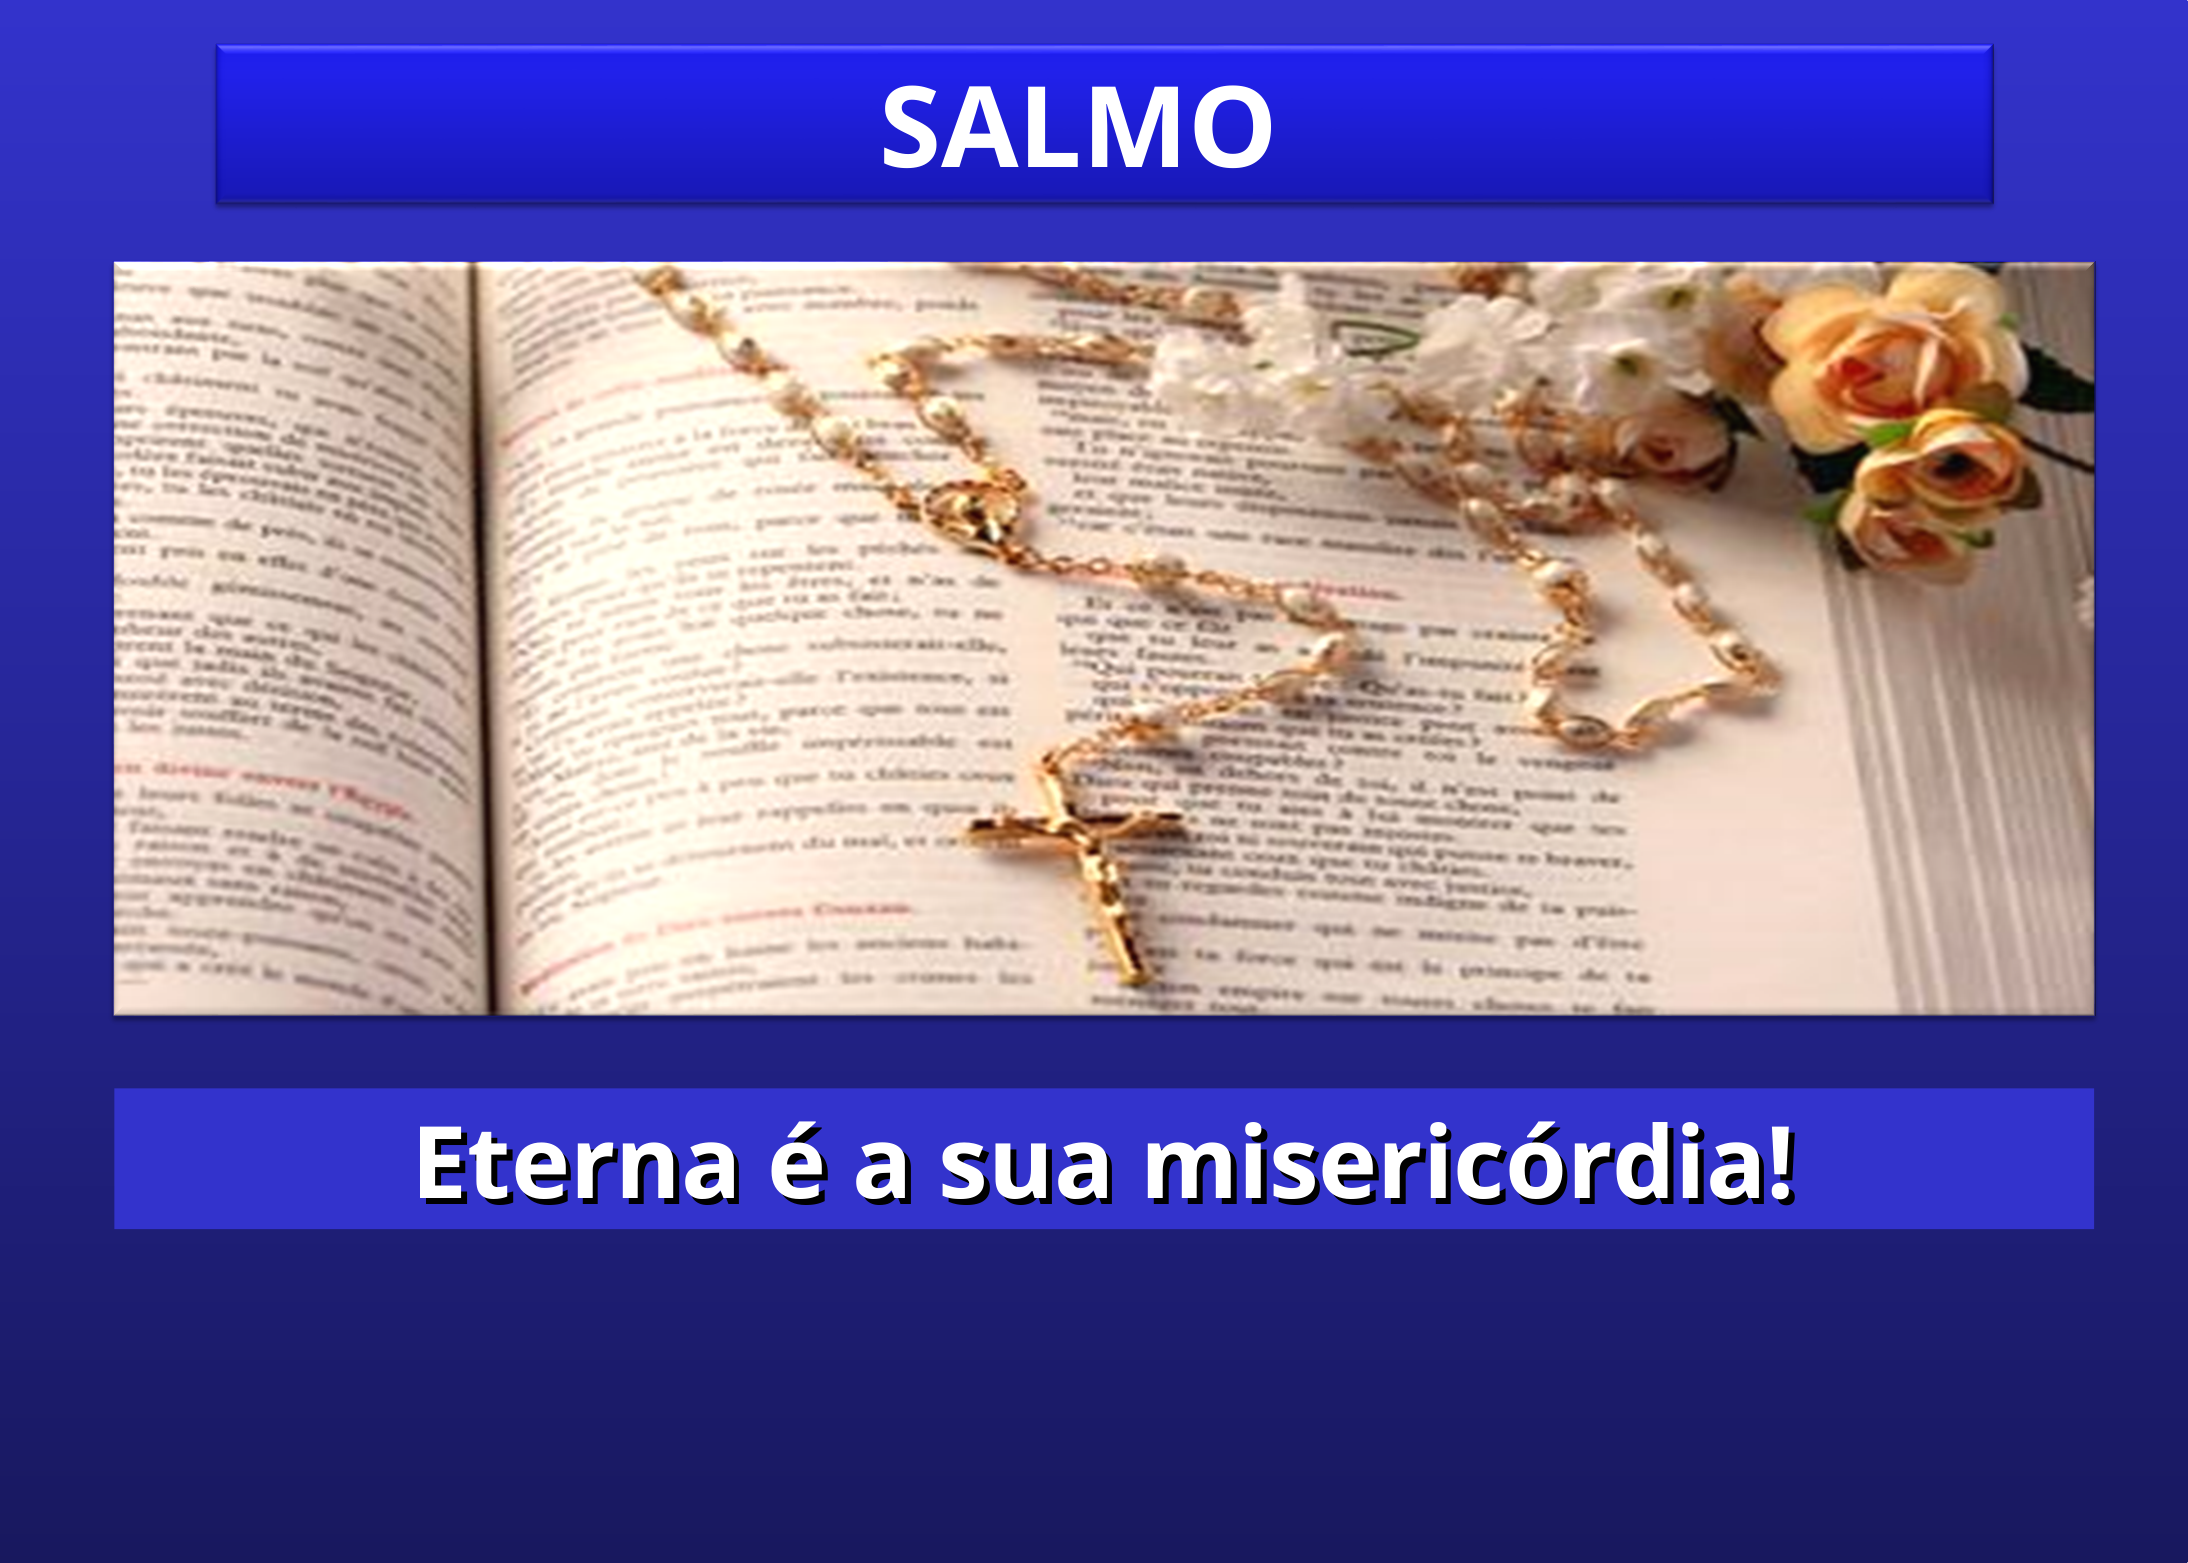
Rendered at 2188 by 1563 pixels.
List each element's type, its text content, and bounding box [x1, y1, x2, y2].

text_box Eterna é a sua misericórdia! [114, 1088, 2095, 1230]
picture [104, 16, 2104, 1029]
text_box SALMO [216, 44, 1993, 201]
